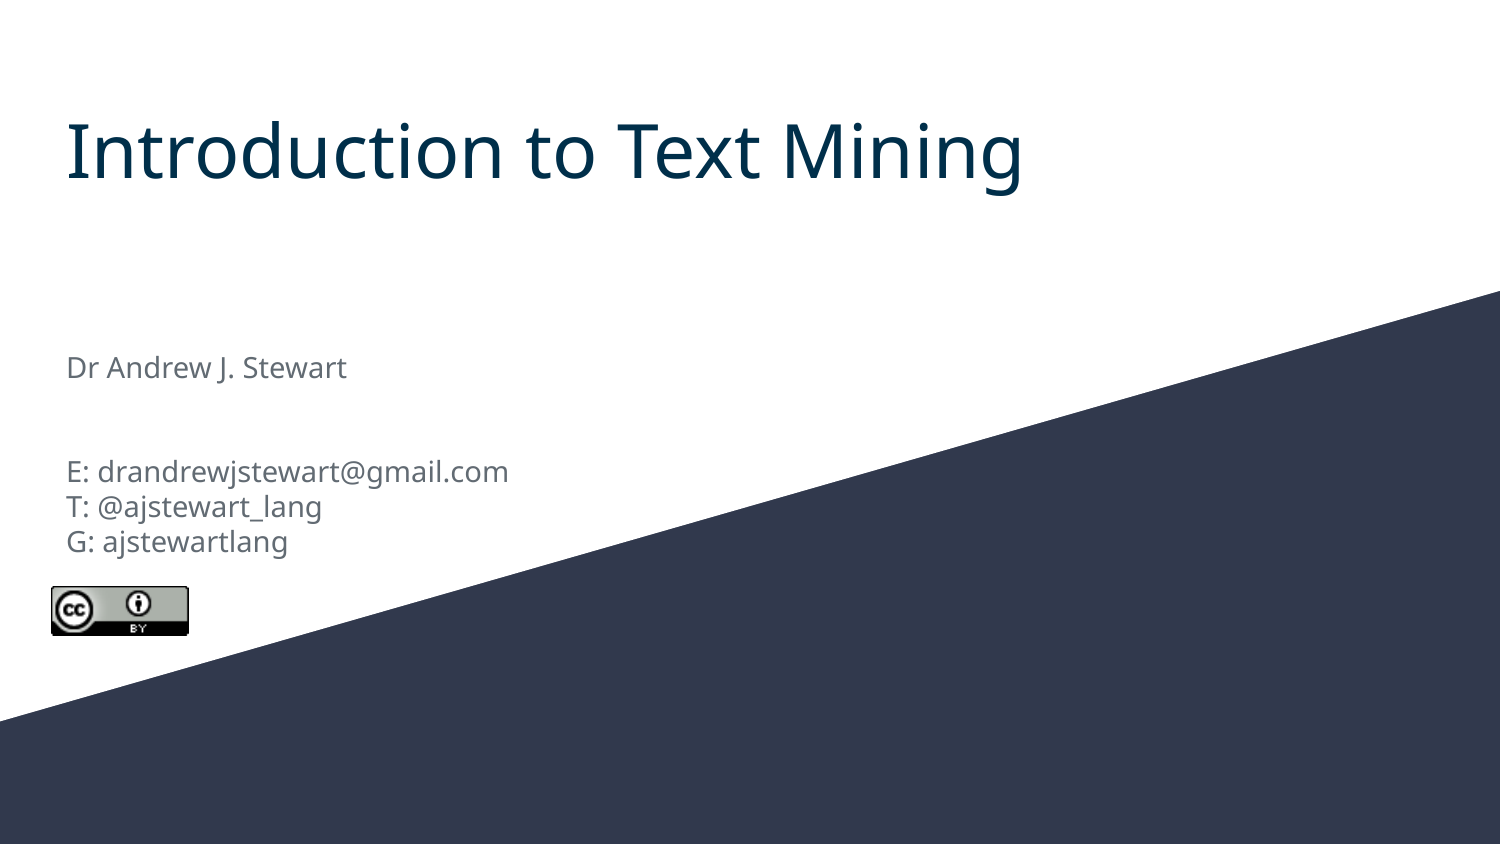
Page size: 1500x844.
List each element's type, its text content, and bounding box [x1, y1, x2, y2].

subtitle Dr Andrew J. Stewart E: drandrewjstewart@gmail.com T: @ajstewart_lang G: ajstewartlang [51, 298, 748, 421]
picture [51, 586, 189, 636]
title Introduction to Text Mining [51, 88, 1449, 299]
